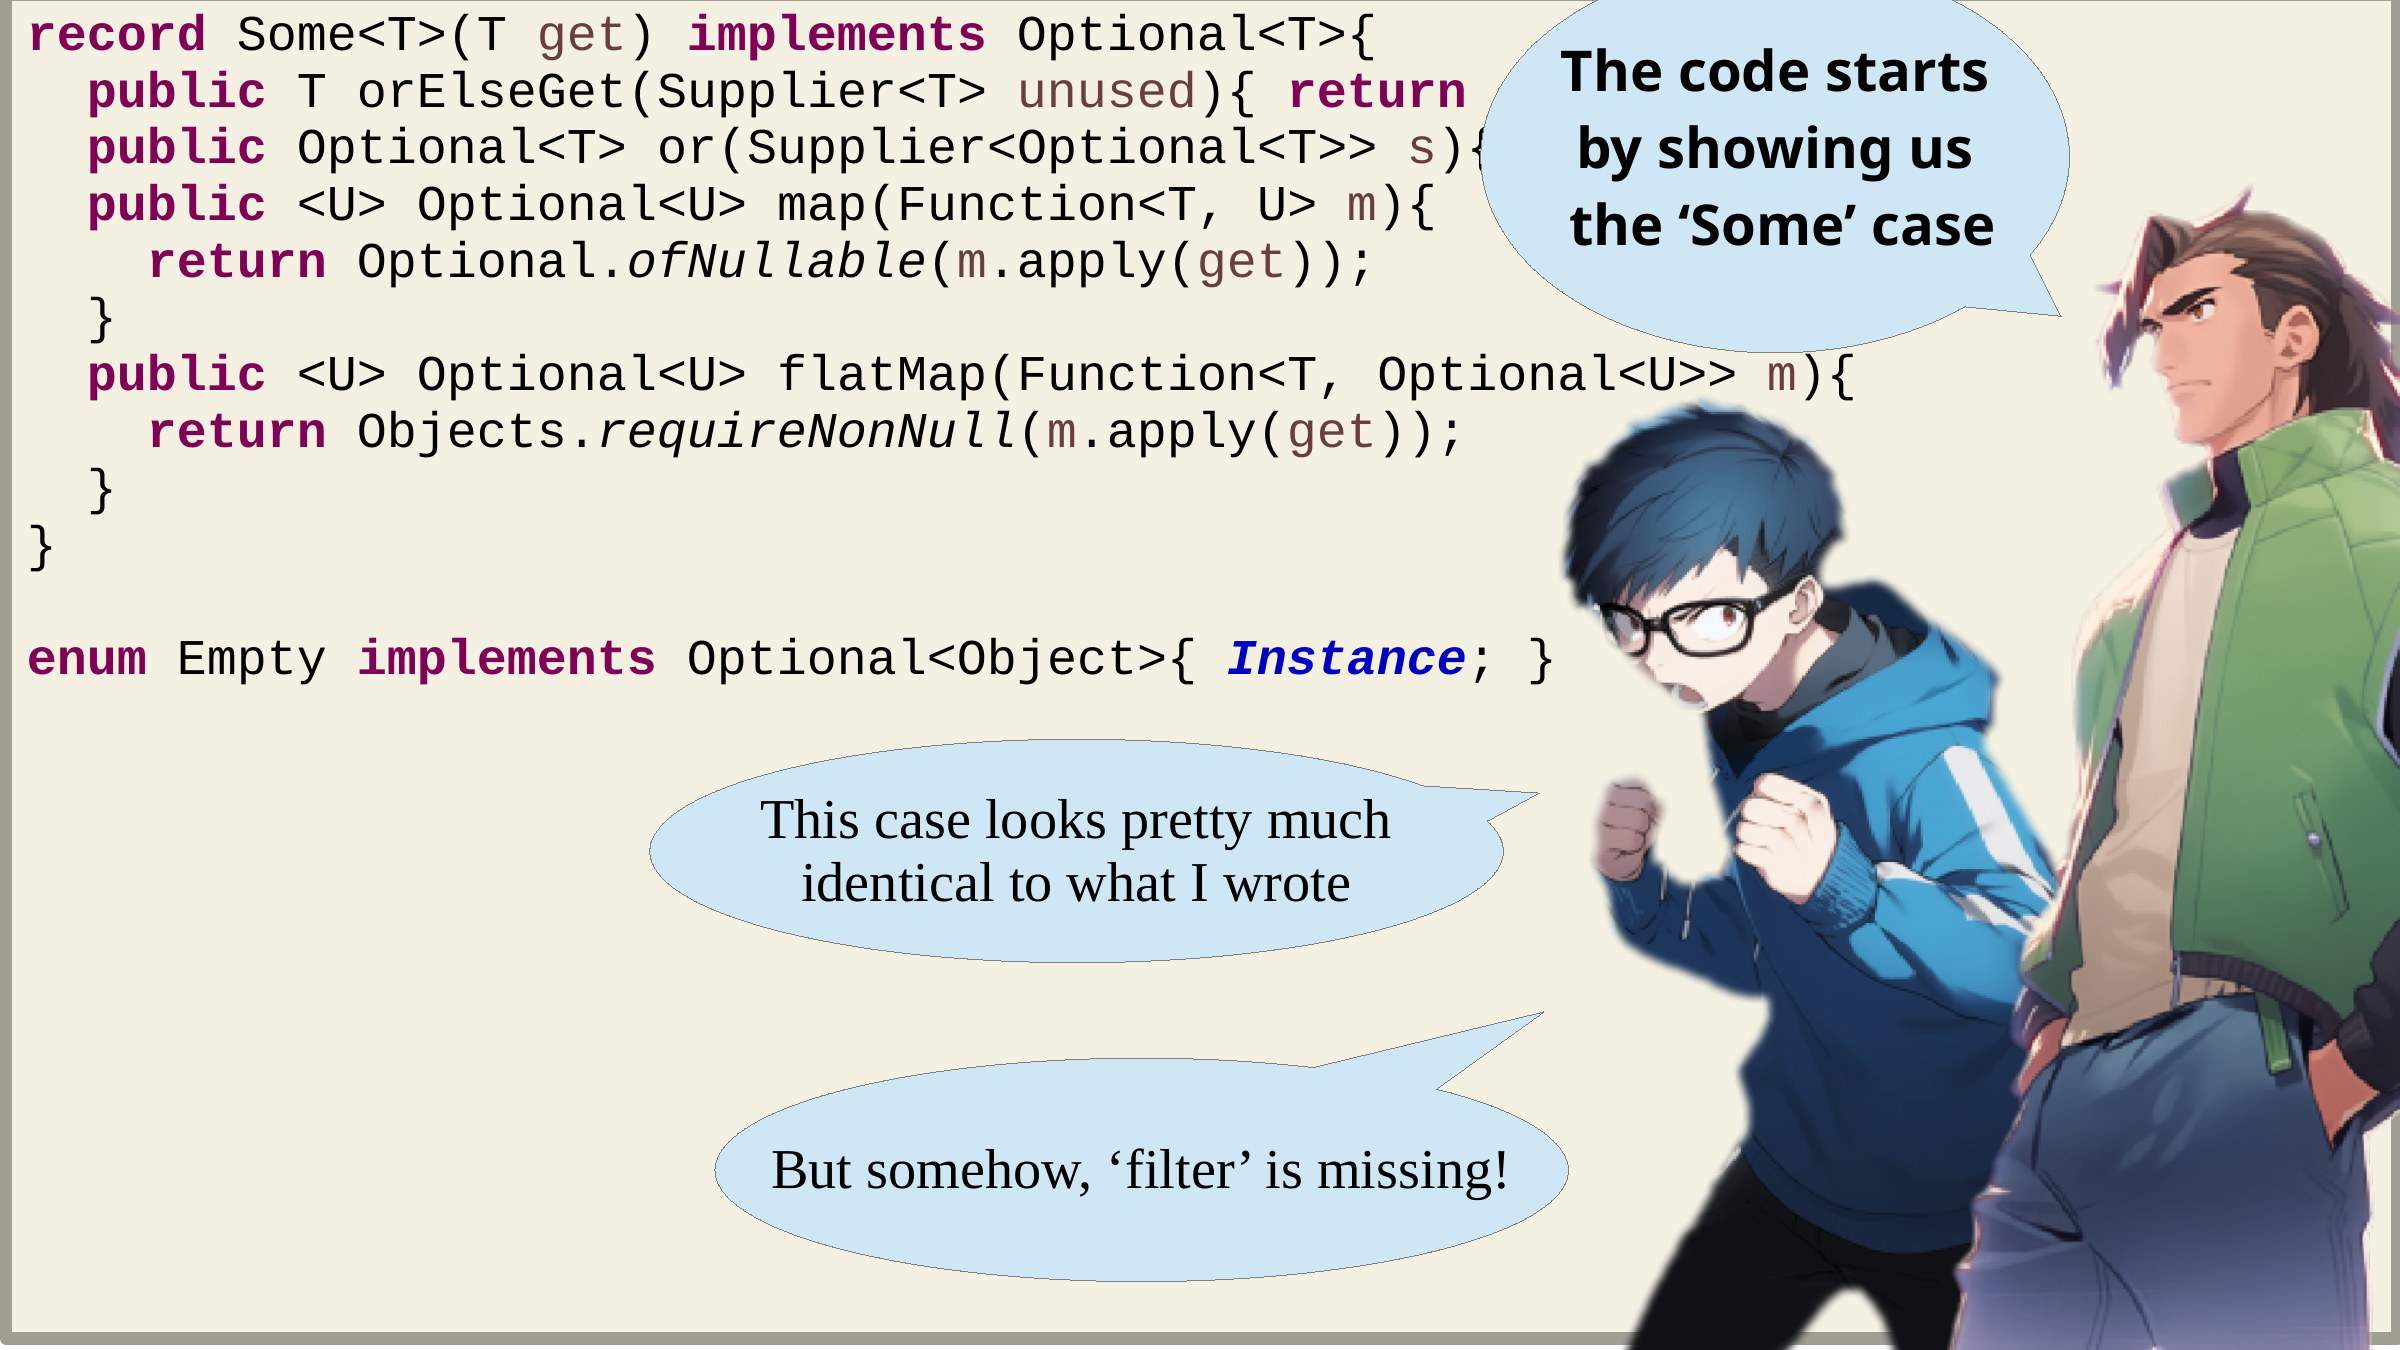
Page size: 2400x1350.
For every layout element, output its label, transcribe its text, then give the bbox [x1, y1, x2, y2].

text_box record Some<T>(T get) implements Optional<T>{ public T orElseGet(Supplier<T> unused){ return get; } public Optional<T> or(Supplier<Optional<T>> s){ return this; } public <U> Optional<U> map(Function<T, U> m){ return Optional.ofNullable(m.apply(get)); } public <U> Optional<U> flatMap(Function<T, Optional<U>> m){ return Objects.requireNonNull(m.apply(get)); } } enum Empty implements Optional<Object>{ Instance; } [5, 0, 1595, 1339]
text_box This case looks pretty much identical to what I wrote [649, 739, 1499, 963]
text_box But somehow, ‘filter’ is missing! [714, 1011, 1569, 1282]
text_box The code starts by showing us the ‘Some’ case [1480, 0, 1921, 353]
picture [1499, 0, 2400, 1350]
